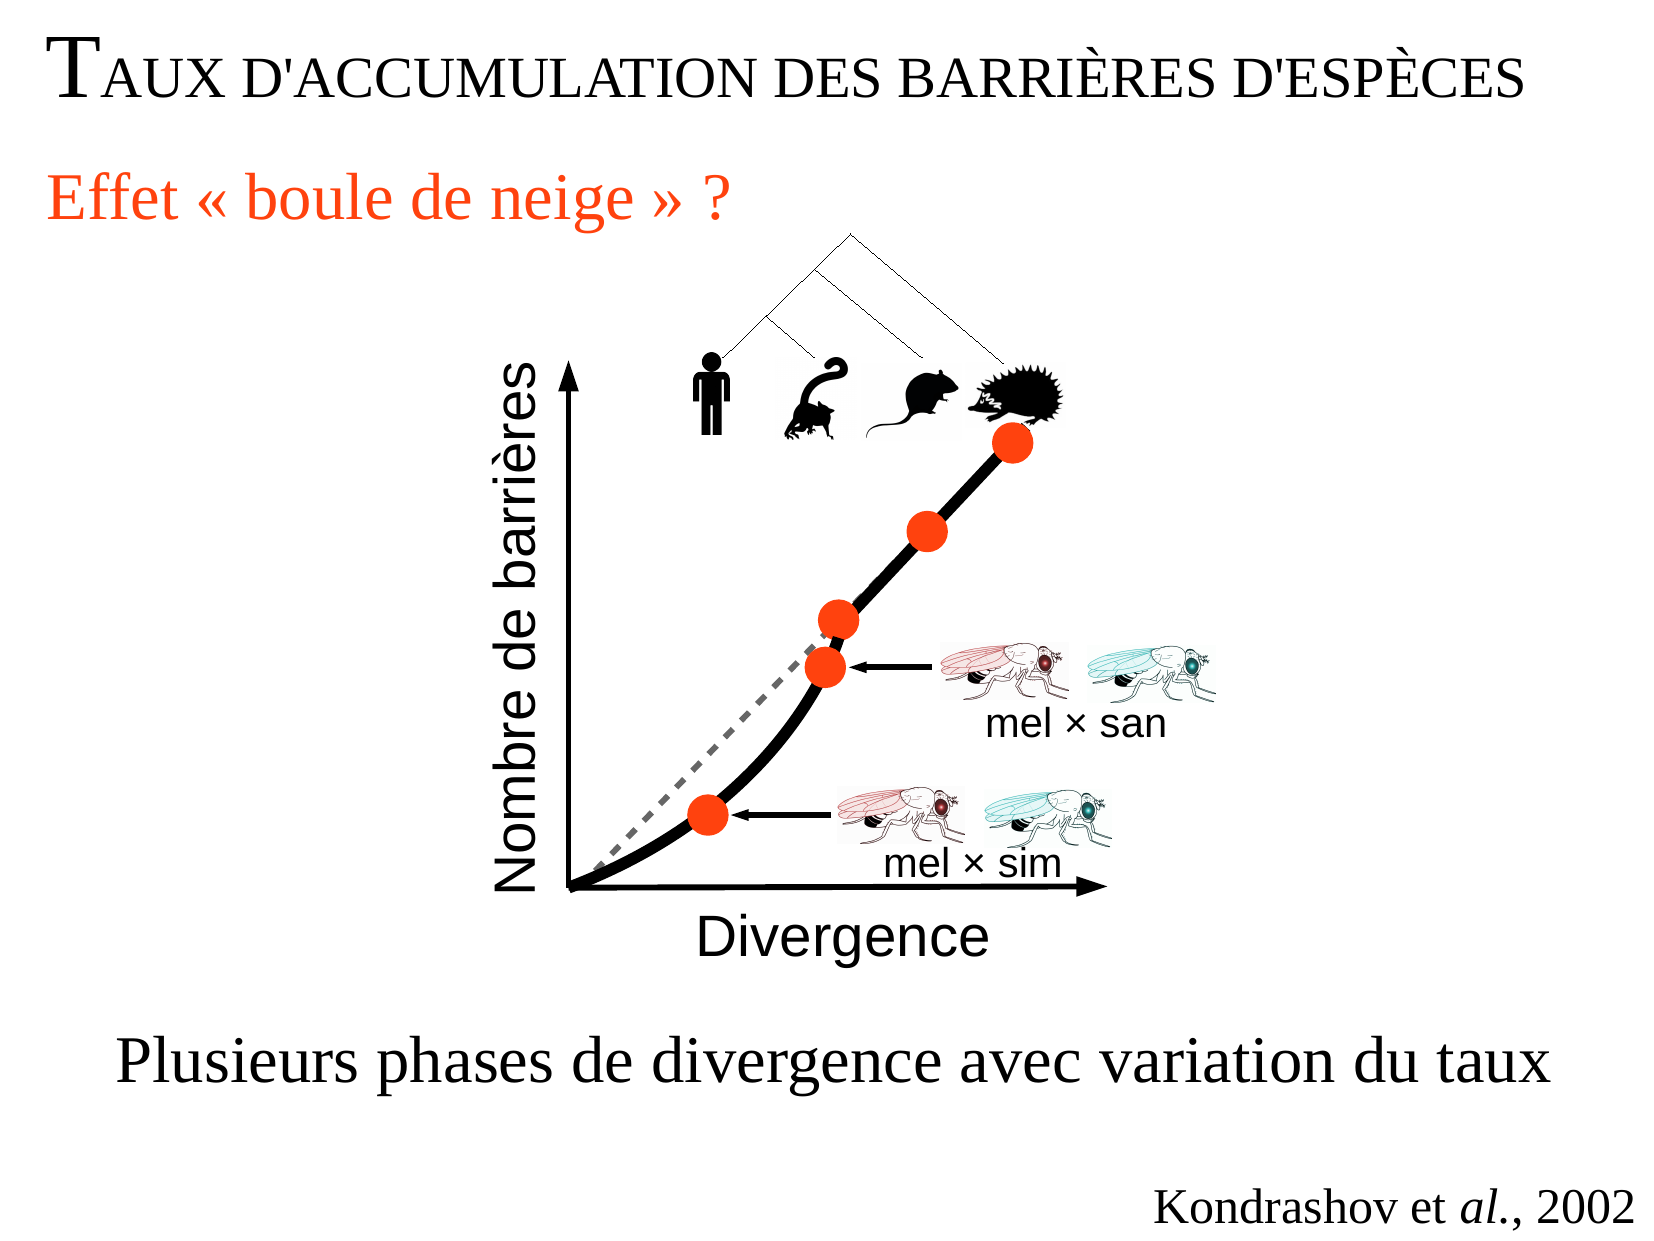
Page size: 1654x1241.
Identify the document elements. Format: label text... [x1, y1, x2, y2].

text_box [909, 513, 945, 550]
text_box Kondrashov et al., 2002 [1071, 1171, 1651, 1241]
picture [861, 363, 962, 441]
text_box Plusieurs phases de divergence avec variation du taux [100, 1015, 1630, 1105]
picture [775, 357, 857, 440]
text_box Nombre de barrières [474, 345, 555, 912]
picture [940, 642, 1069, 700]
text_box Divergence [681, 896, 1007, 977]
text_box [820, 602, 857, 638]
picture [1087, 645, 1216, 703]
picture [984, 789, 1112, 848]
text_box [994, 425, 1031, 461]
text_box Effet « boule de neige » ? [31, 152, 1635, 242]
text_box [807, 649, 844, 686]
text_box [690, 797, 726, 833]
picture [965, 362, 1066, 428]
picture [837, 786, 965, 845]
text_box mel × san [967, 692, 1186, 754]
picture [693, 352, 730, 435]
text_box mel × sim [854, 832, 1092, 895]
text_box TAUX D'ACCUMULATION DES BARRIÈRES D'ESPÈCES [30, 8, 1543, 126]
